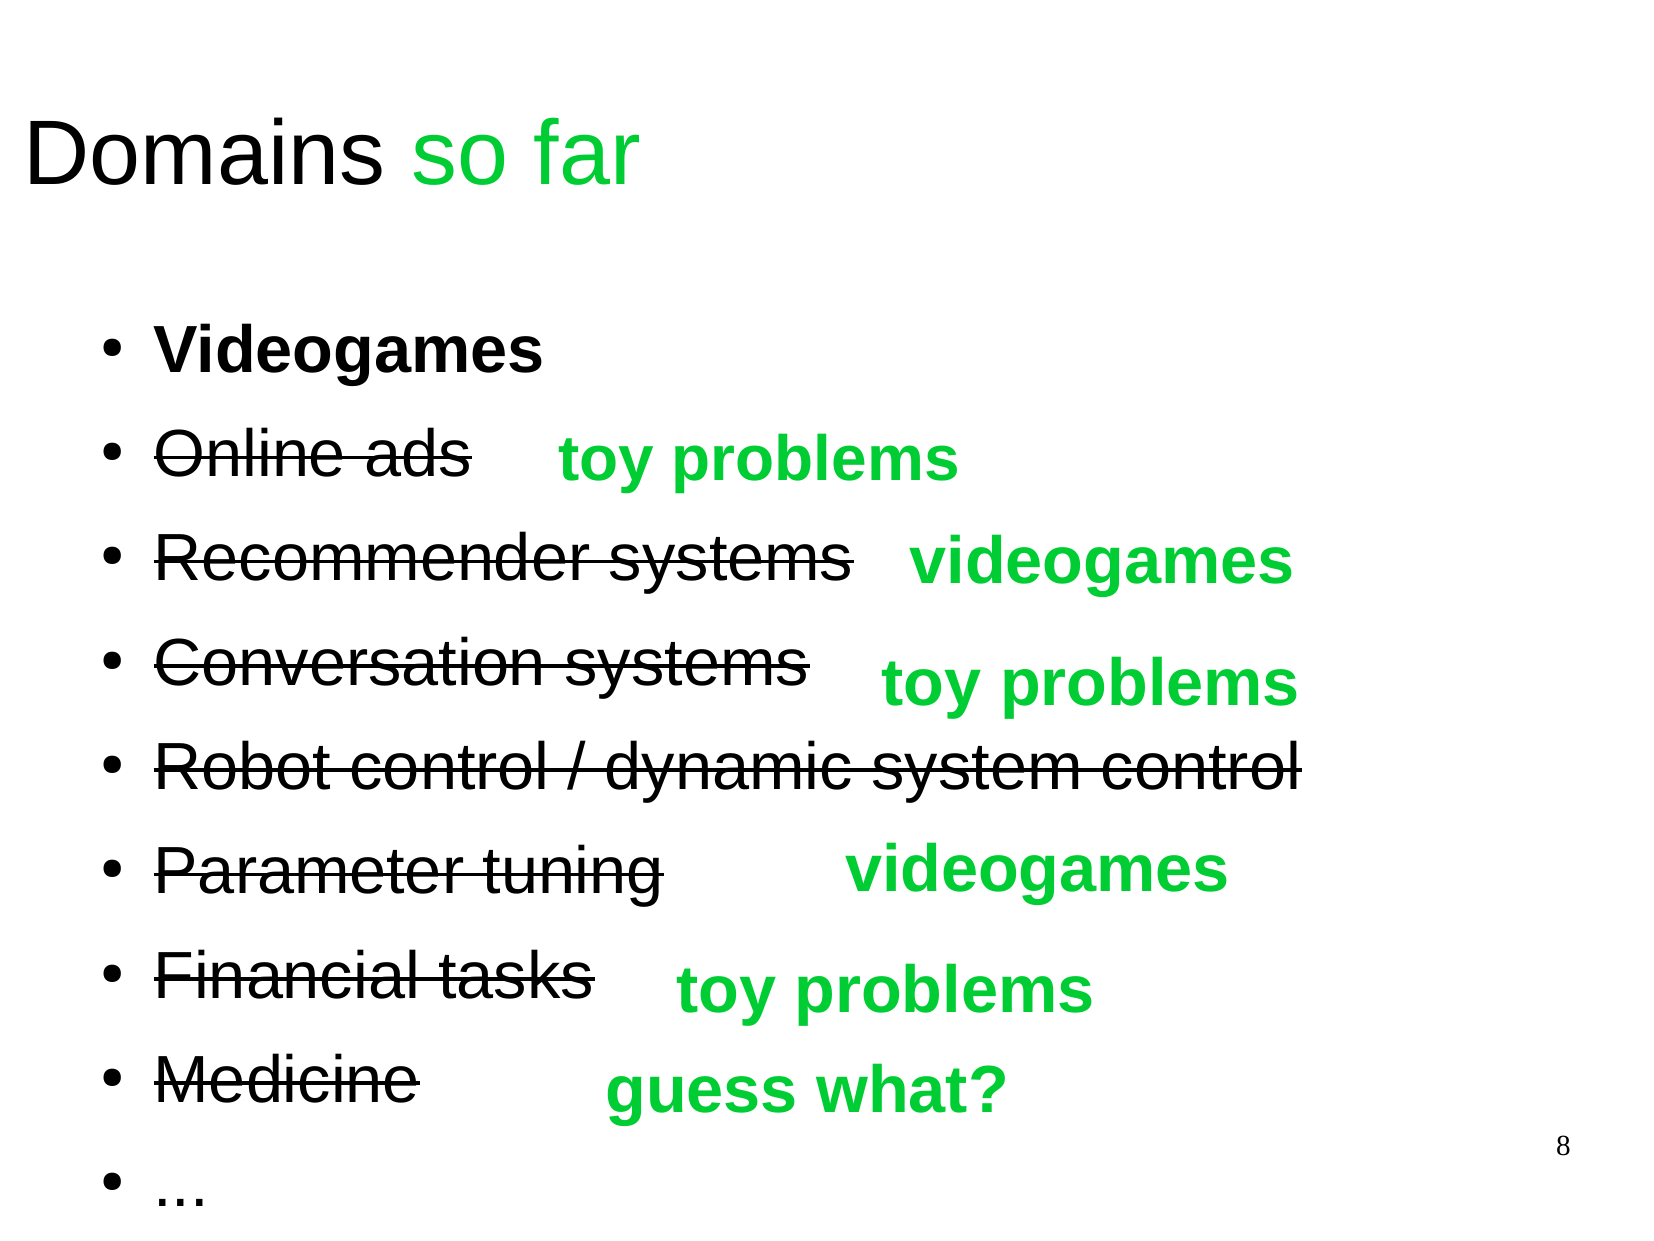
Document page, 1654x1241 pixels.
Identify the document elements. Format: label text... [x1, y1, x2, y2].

title Domains so far [23, 49, 1512, 257]
text_box videogames [774, 830, 1246, 921]
list Videogames Online ads Recommender systems Conversation systems Robot control / dynamic system control Parameter tuning Financial tasks Medicine ... [82, 207, 1571, 1241]
text_box videogames [838, 523, 1311, 613]
text_box toy problems [490, 422, 962, 513]
text_box toy problems [811, 644, 1384, 735]
text_box toy problems [605, 951, 1276, 1086]
text_box guess what? [534, 1052, 1205, 1187]
